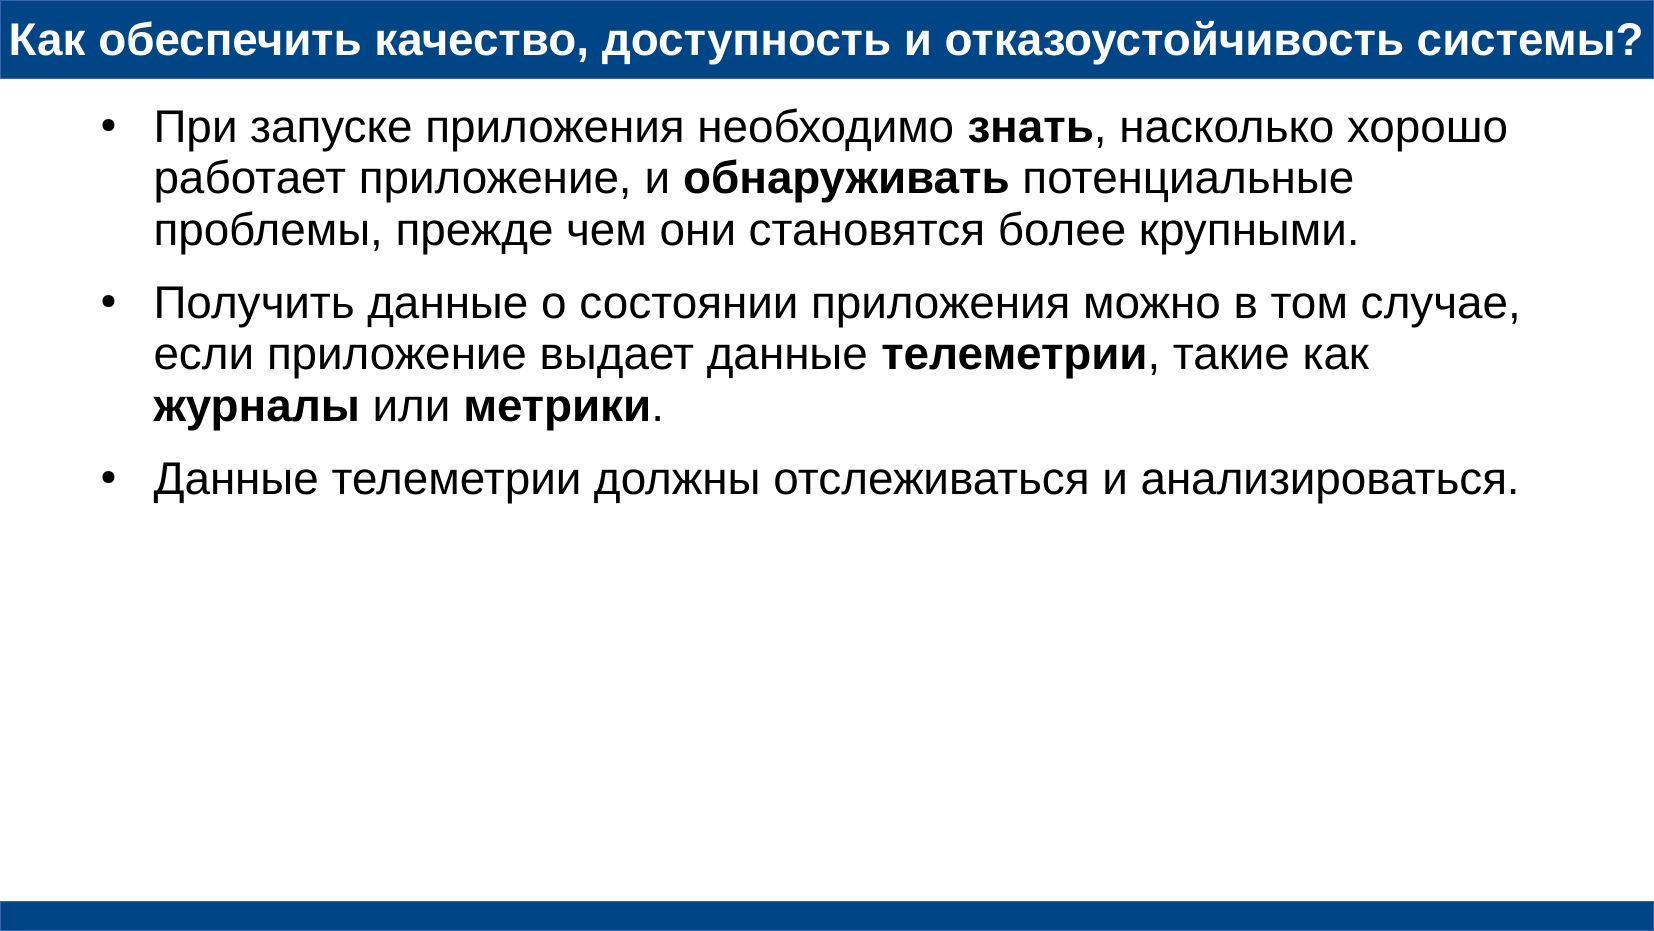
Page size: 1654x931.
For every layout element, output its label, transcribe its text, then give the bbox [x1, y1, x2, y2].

list При запуске приложения необходимо знать, насколько хорошо работает приложение, и обнаруживать потенциальные проблемы, прежде чем они становятся более крупными. Получить данные о состоянии приложения можно в том случае, если приложение выдает данные телеметрии, такие как журналы или метрики. Данные телеметрии должны отслеживаться и анализироваться. [82, 101, 1571, 641]
title Как обеспечить качество, доступность и отказоустойчивость системы? [0, 0, 1654, 79]
